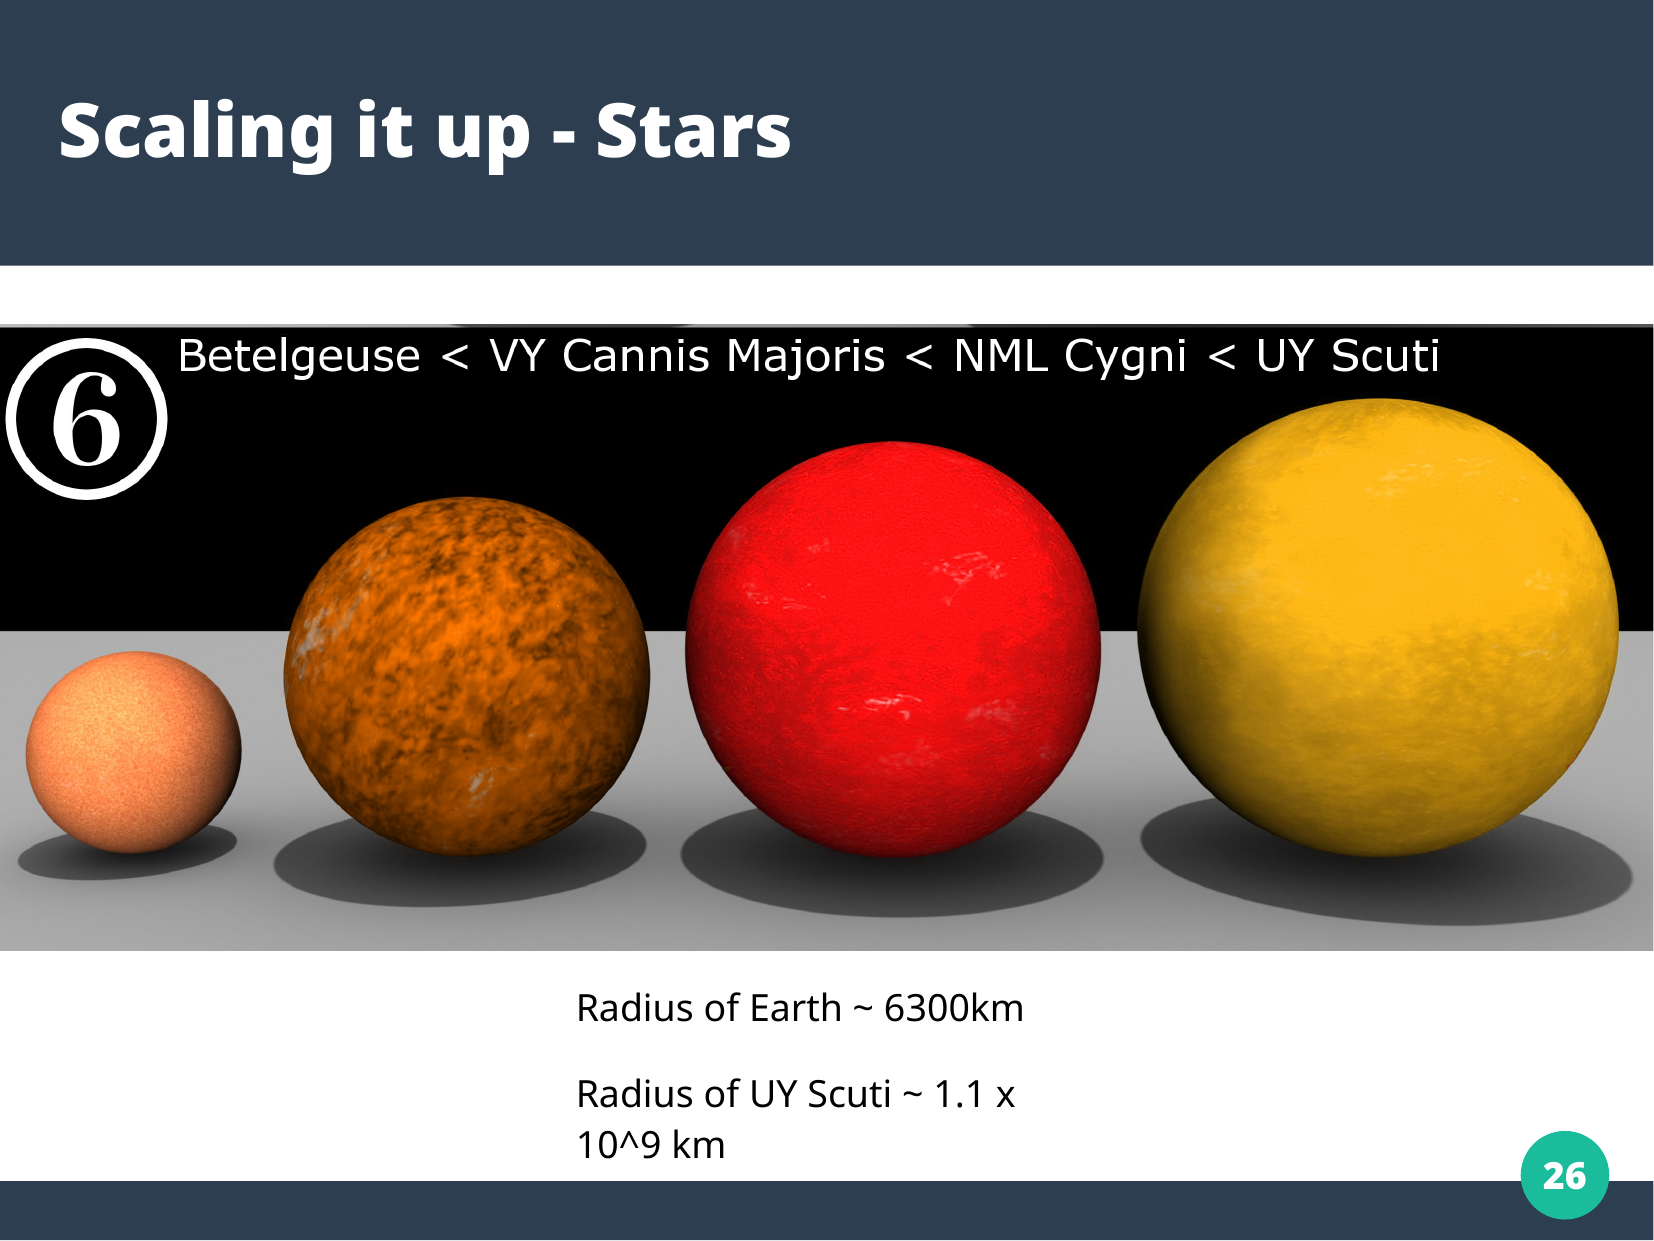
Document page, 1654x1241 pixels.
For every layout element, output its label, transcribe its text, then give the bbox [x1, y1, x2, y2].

picture [0, 324, 1654, 951]
title Scaling it up - Stars [59, 49, 1595, 207]
text_box Radius of Earth ~ 6300km [561, 974, 1123, 1037]
text_box Radius of UY Scuti ~ 1.1 x 10^9 km [561, 1060, 1123, 1123]
